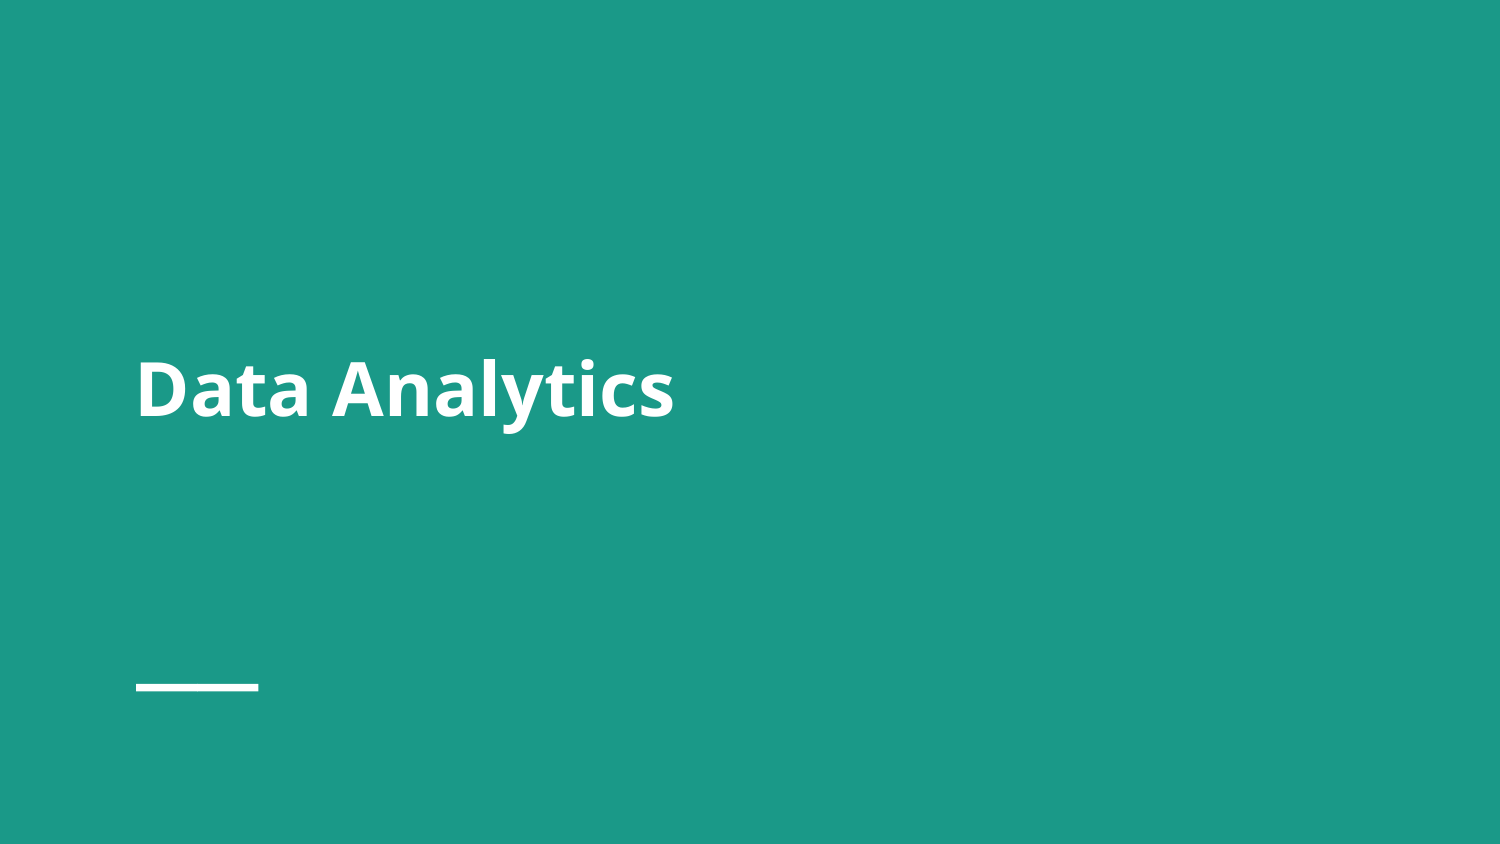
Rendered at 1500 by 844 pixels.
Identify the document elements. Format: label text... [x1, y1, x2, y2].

title Data Analytics [119, 141, 1272, 632]
